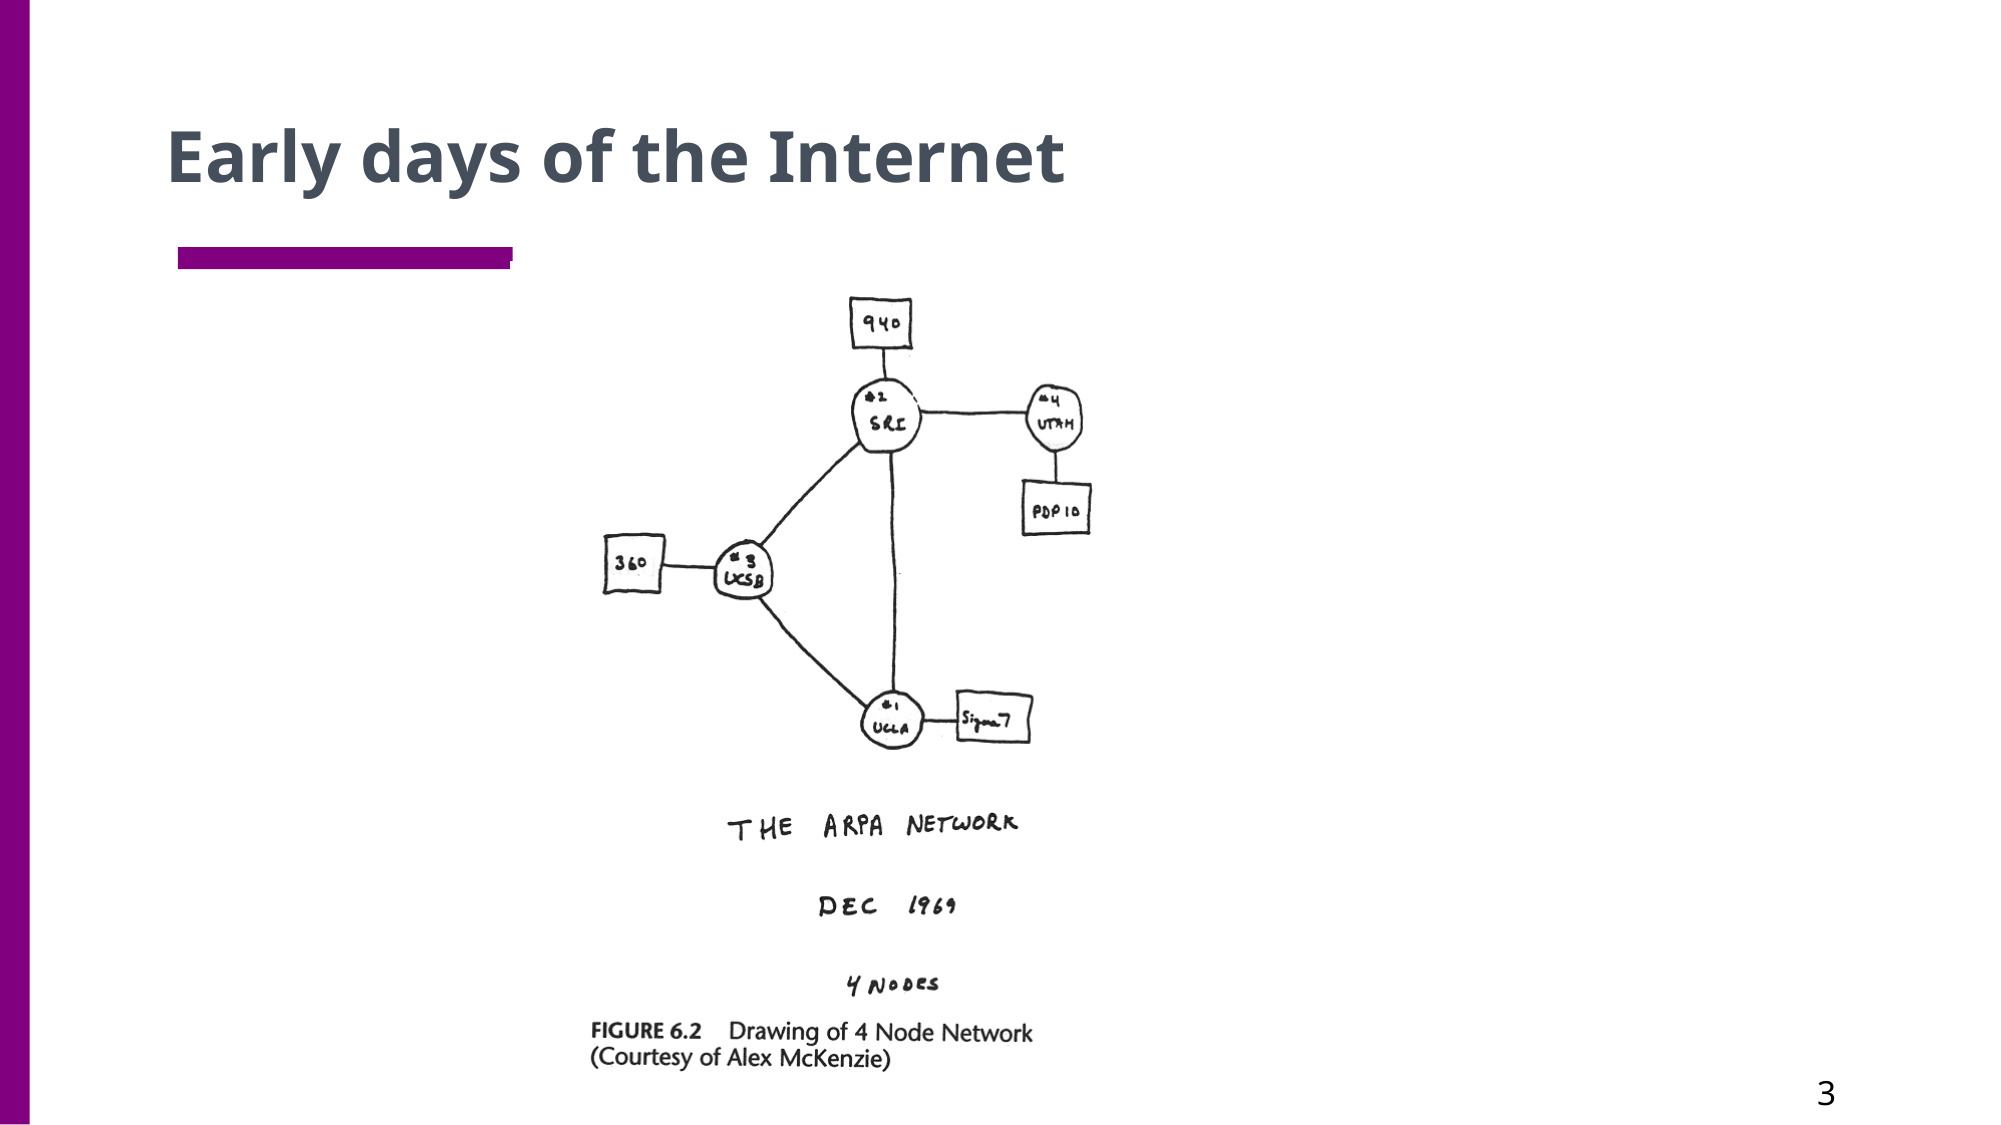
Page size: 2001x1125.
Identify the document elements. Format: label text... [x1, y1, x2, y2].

picture [510, 261, 1154, 1096]
text_box Early days of the Internet [151, 0, 1849, 212]
